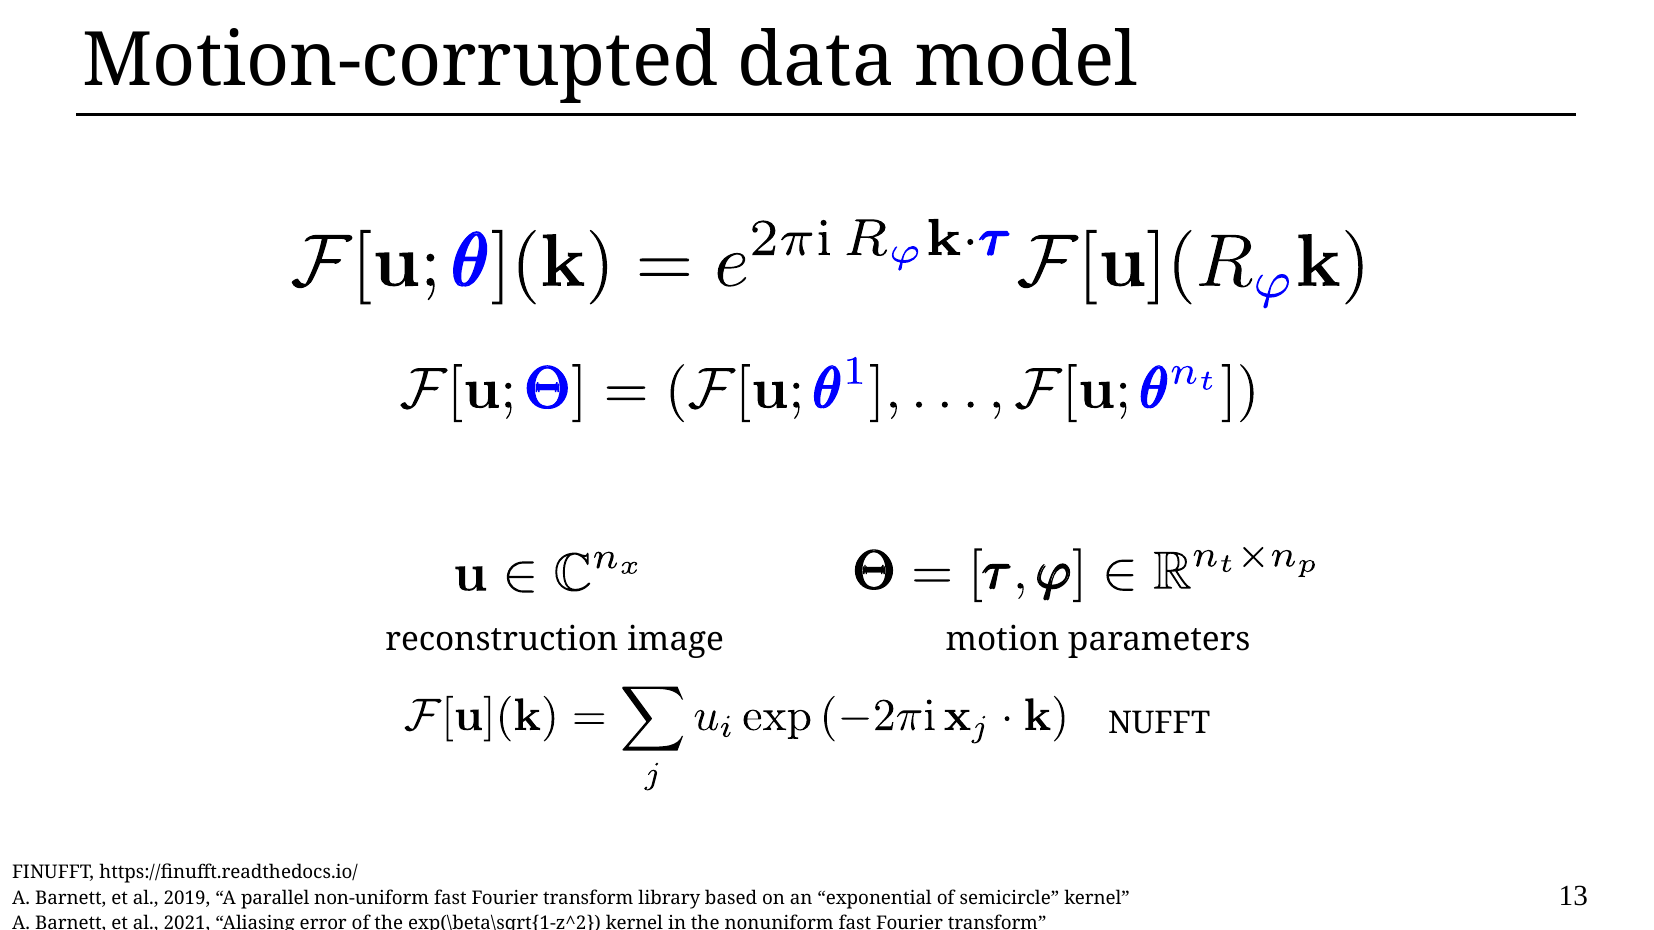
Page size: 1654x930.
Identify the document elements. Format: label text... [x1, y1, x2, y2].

text_box FINUFFT, https://finufft.readthedocs.io/ A. Barnett, et al., 2019, “A parallel non-uniform fast Fourier transform library based on an “exponential of semicircle” kernel” A. Barnett, et al., 2021, “Aliasing error of the exp(\beta\sqrt{1-z^2}) kernel in the nonuniform fast Fourier transform” [0, 851, 1528, 930]
picture [851, 546, 1315, 603]
text_box NUFFT [1067, 692, 1251, 751]
picture [402, 684, 1067, 793]
picture [397, 354, 1256, 425]
title Motion-corrupted data model [82, 7, 1571, 105]
picture [452, 551, 638, 593]
picture [290, 218, 1363, 309]
text_box reconstruction image [335, 607, 774, 666]
text_box motion parameters [879, 607, 1318, 666]
